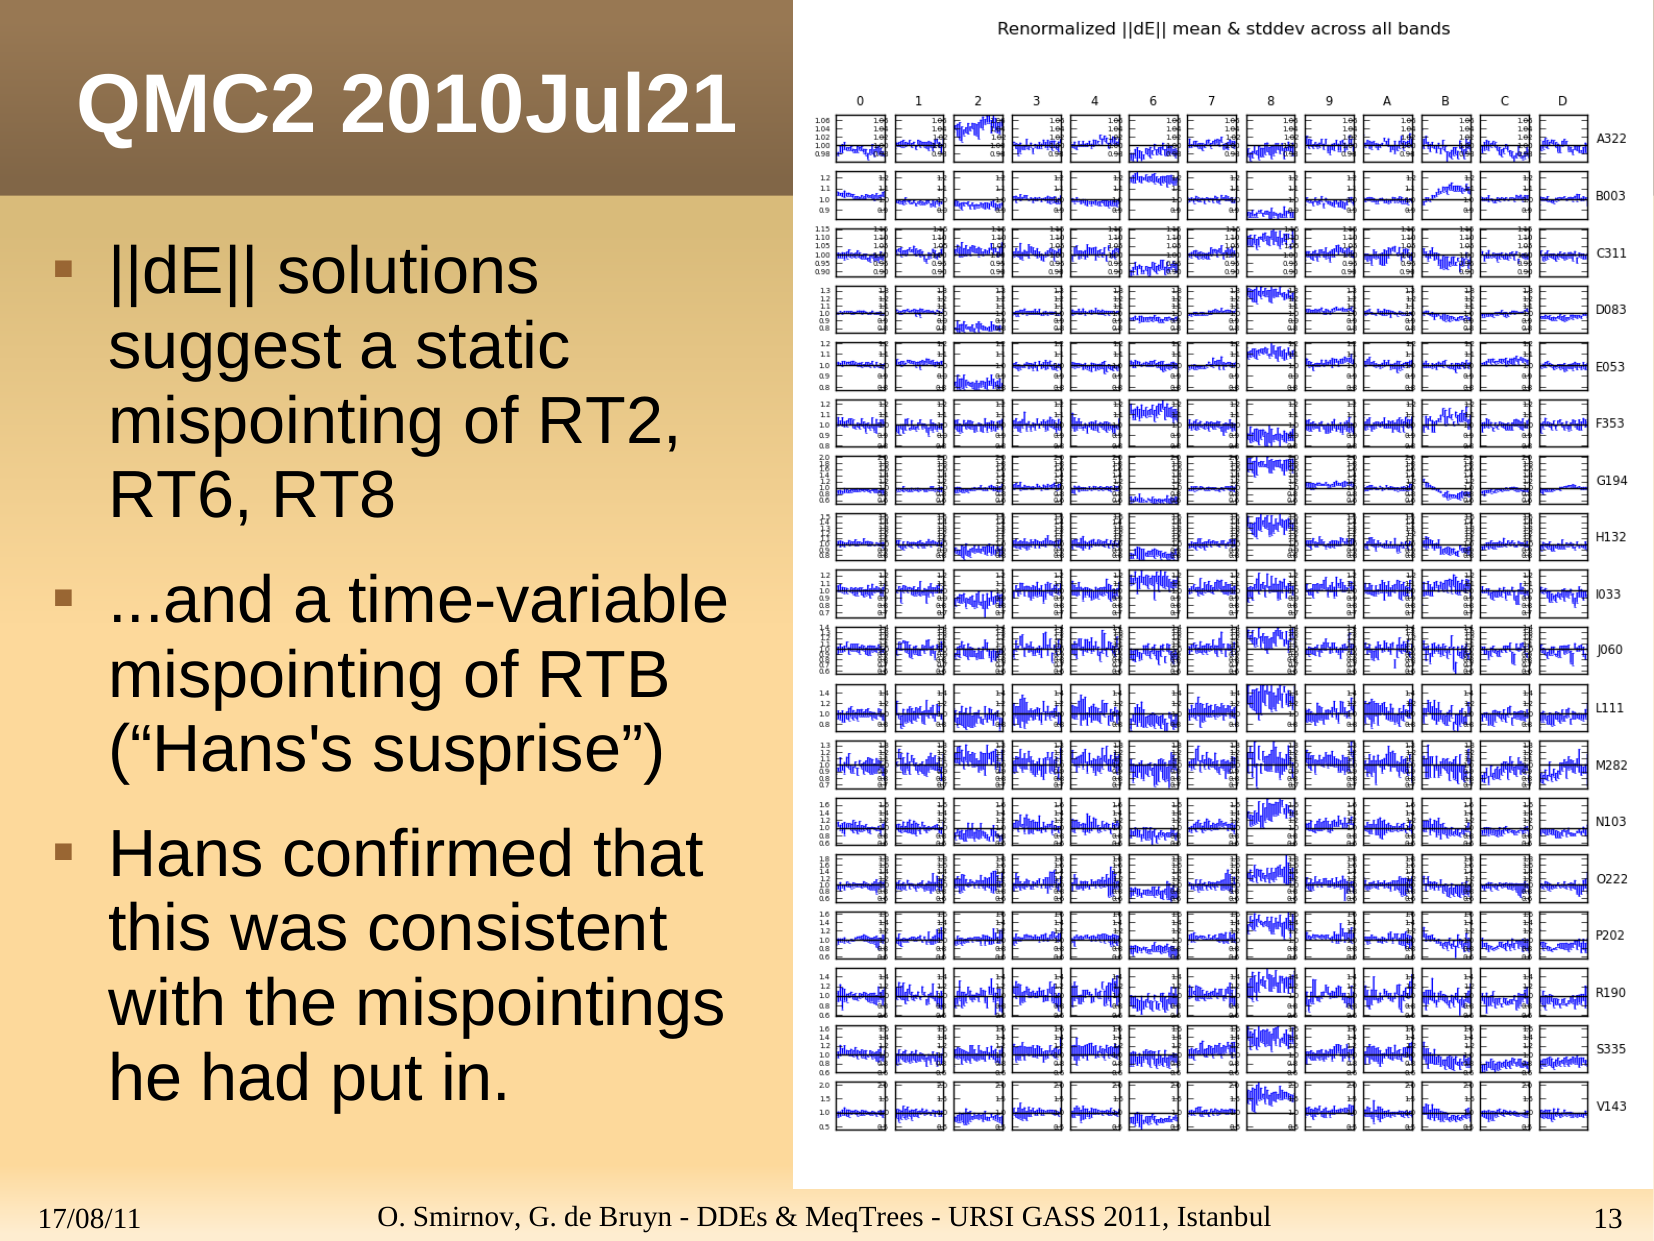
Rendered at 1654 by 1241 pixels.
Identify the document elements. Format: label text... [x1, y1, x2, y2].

title QMC2 2010Jul21 [76, 7, 793, 200]
list ||dE|| solutions suggest a static mispointing of RT2, RT6, RT8 ...and a time-variable mispointing of RTB (“Hans's susprise”) Hans confirmed that this was consistent with the mispointings he had put in. [37, 233, 788, 1201]
picture [0, 0, 1654, 1241]
